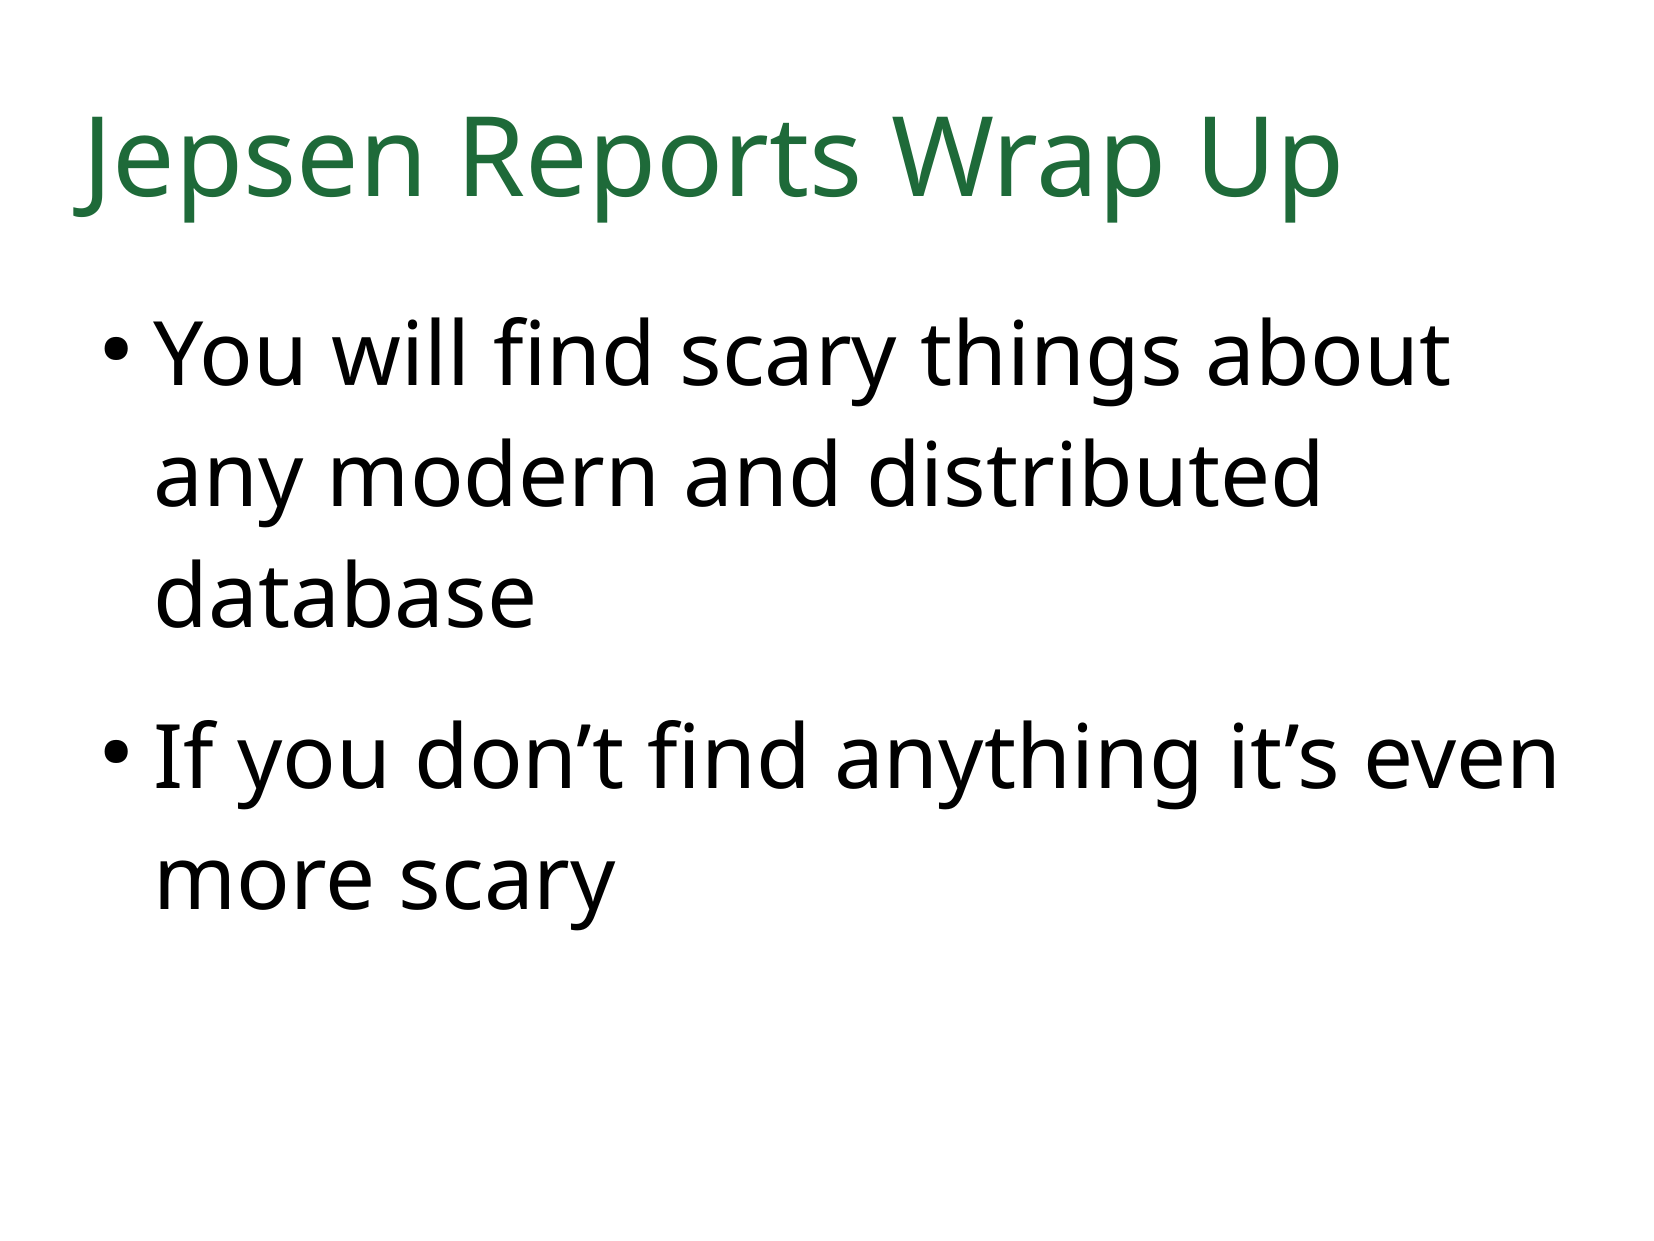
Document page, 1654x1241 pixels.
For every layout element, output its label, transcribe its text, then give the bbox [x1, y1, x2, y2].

list You will find scary things about any modern and distributed database If you don’t find anything it’s even more scary [82, 290, 1571, 1010]
title Jepsen Reports Wrap Up [82, 49, 1571, 257]
